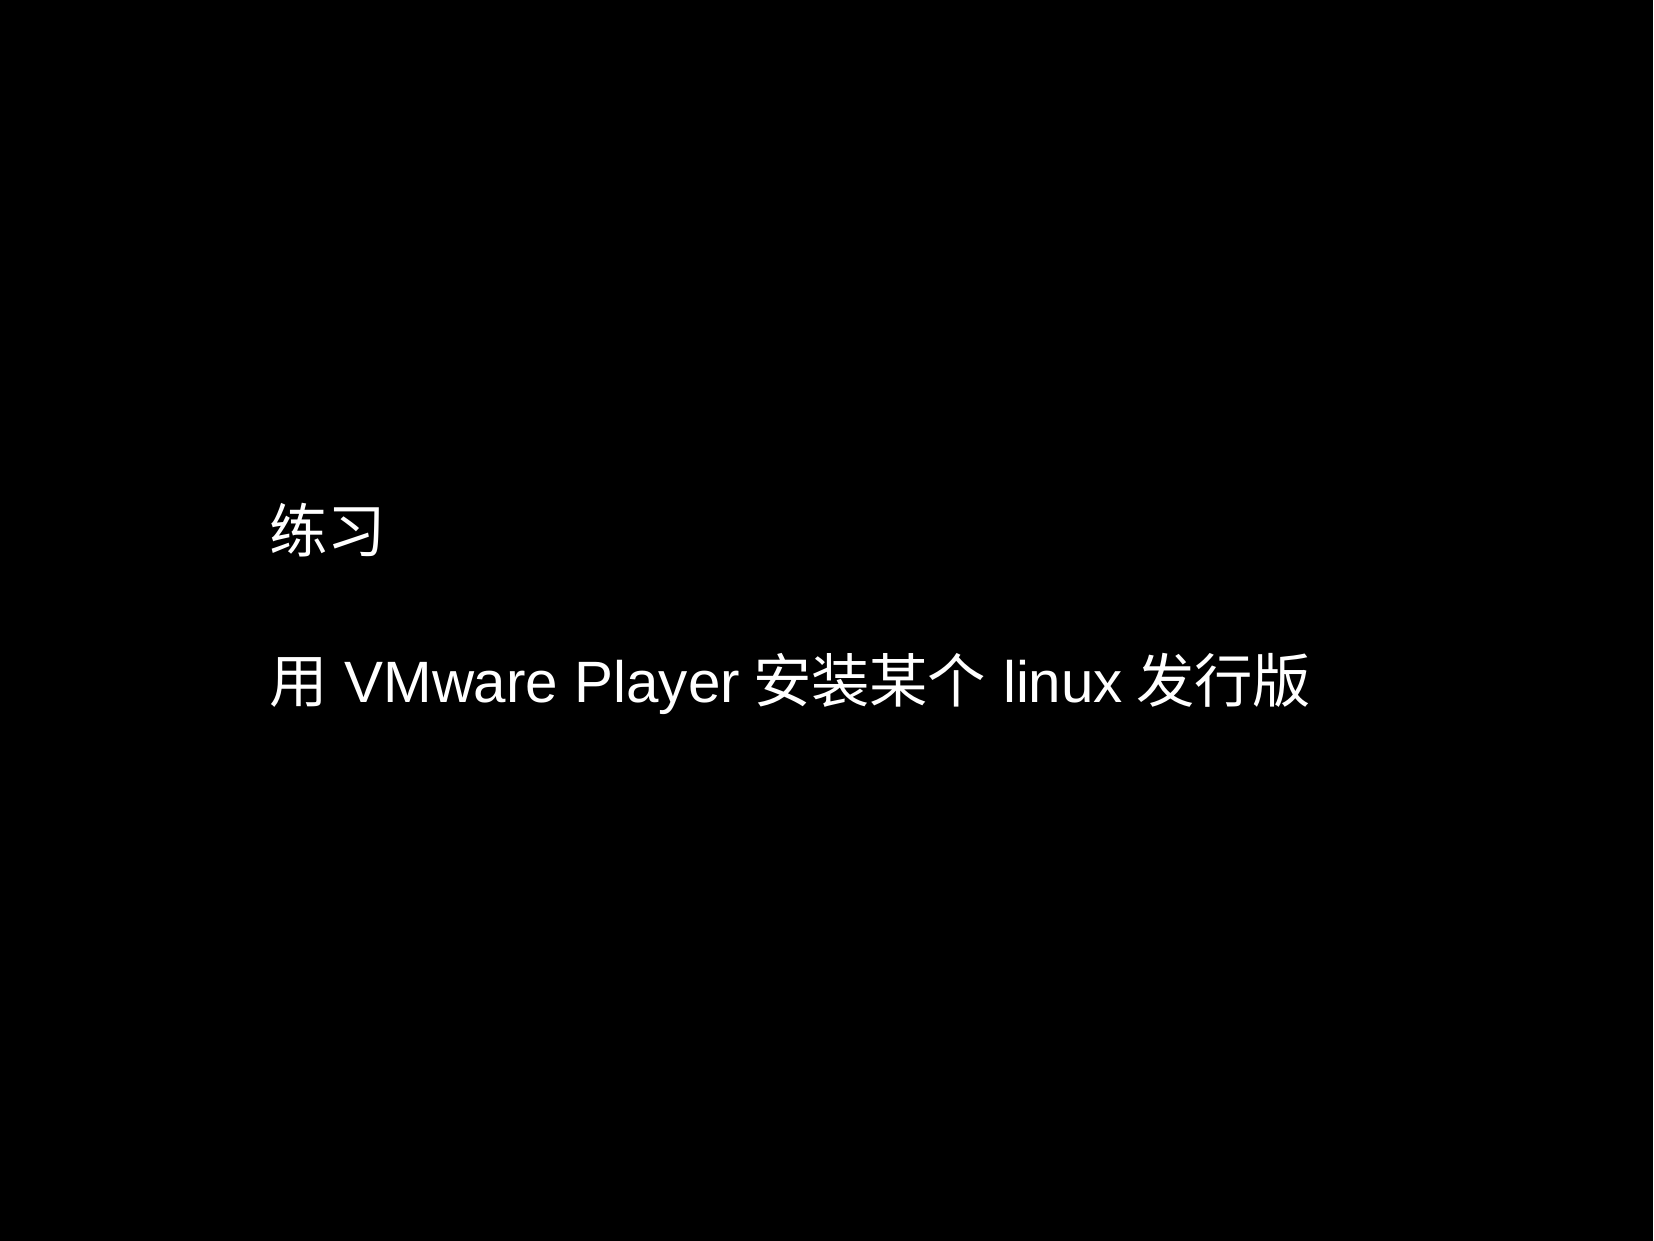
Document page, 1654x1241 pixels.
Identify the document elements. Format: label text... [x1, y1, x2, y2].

text_box 练习 用VMware Player安装某个linux发行版 [255, 478, 1426, 688]
